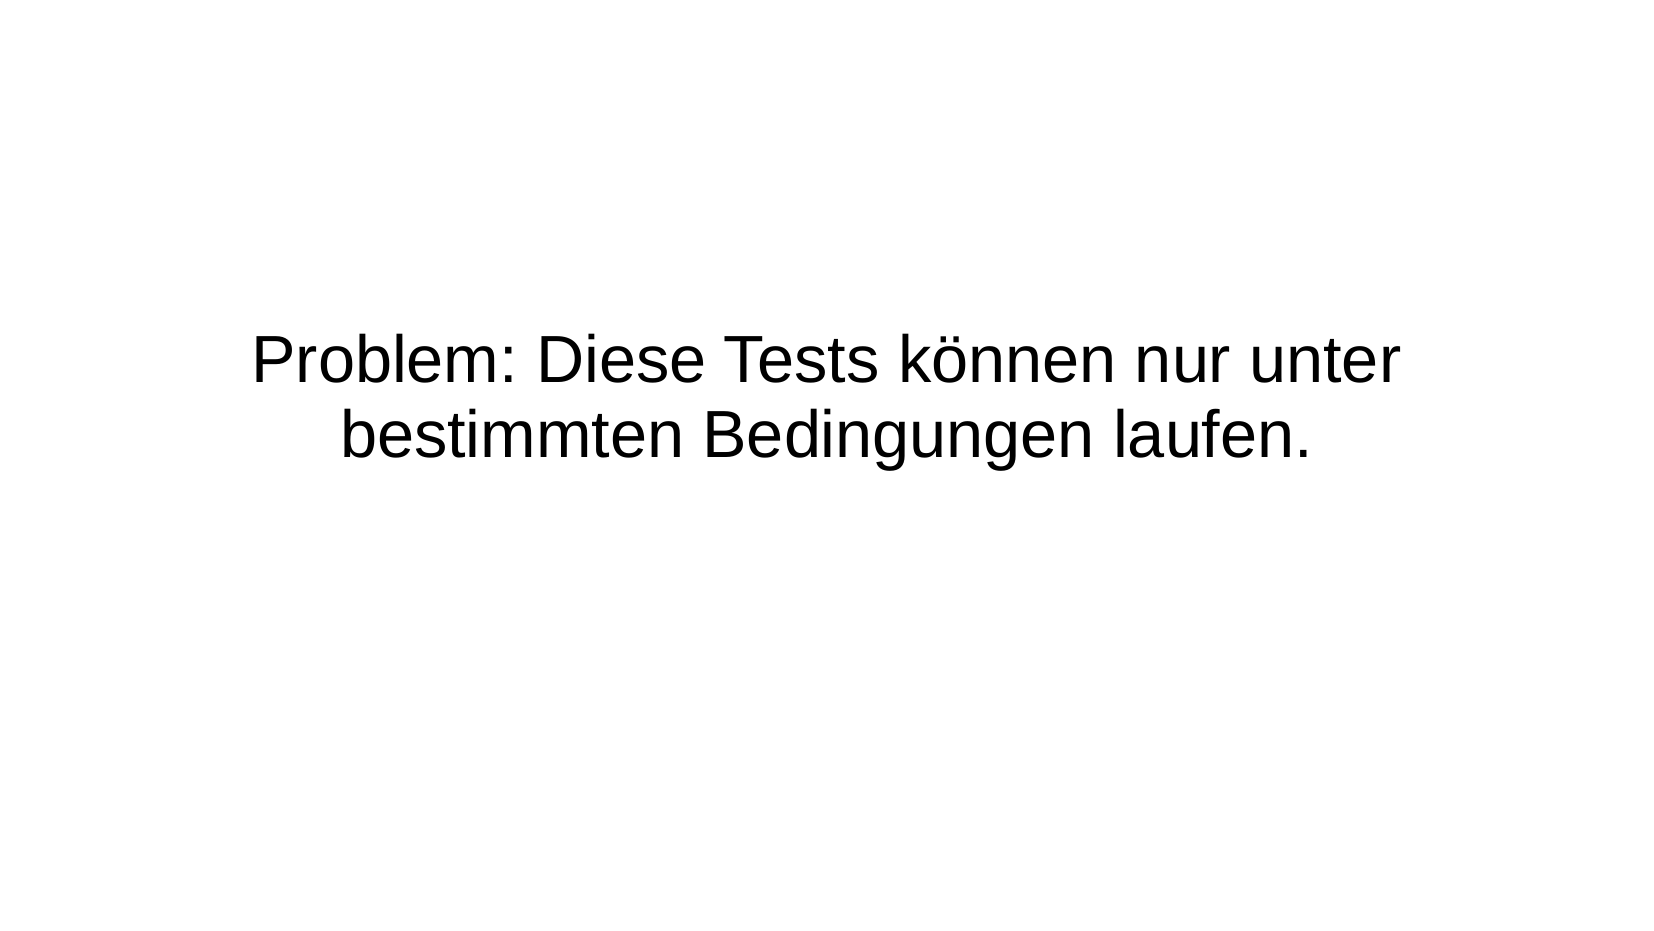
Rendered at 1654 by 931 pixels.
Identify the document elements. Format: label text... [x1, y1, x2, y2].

subtitle Problem: Diese Tests können nur unter bestimmten Bedingungen laufen. [82, 37, 1571, 757]
